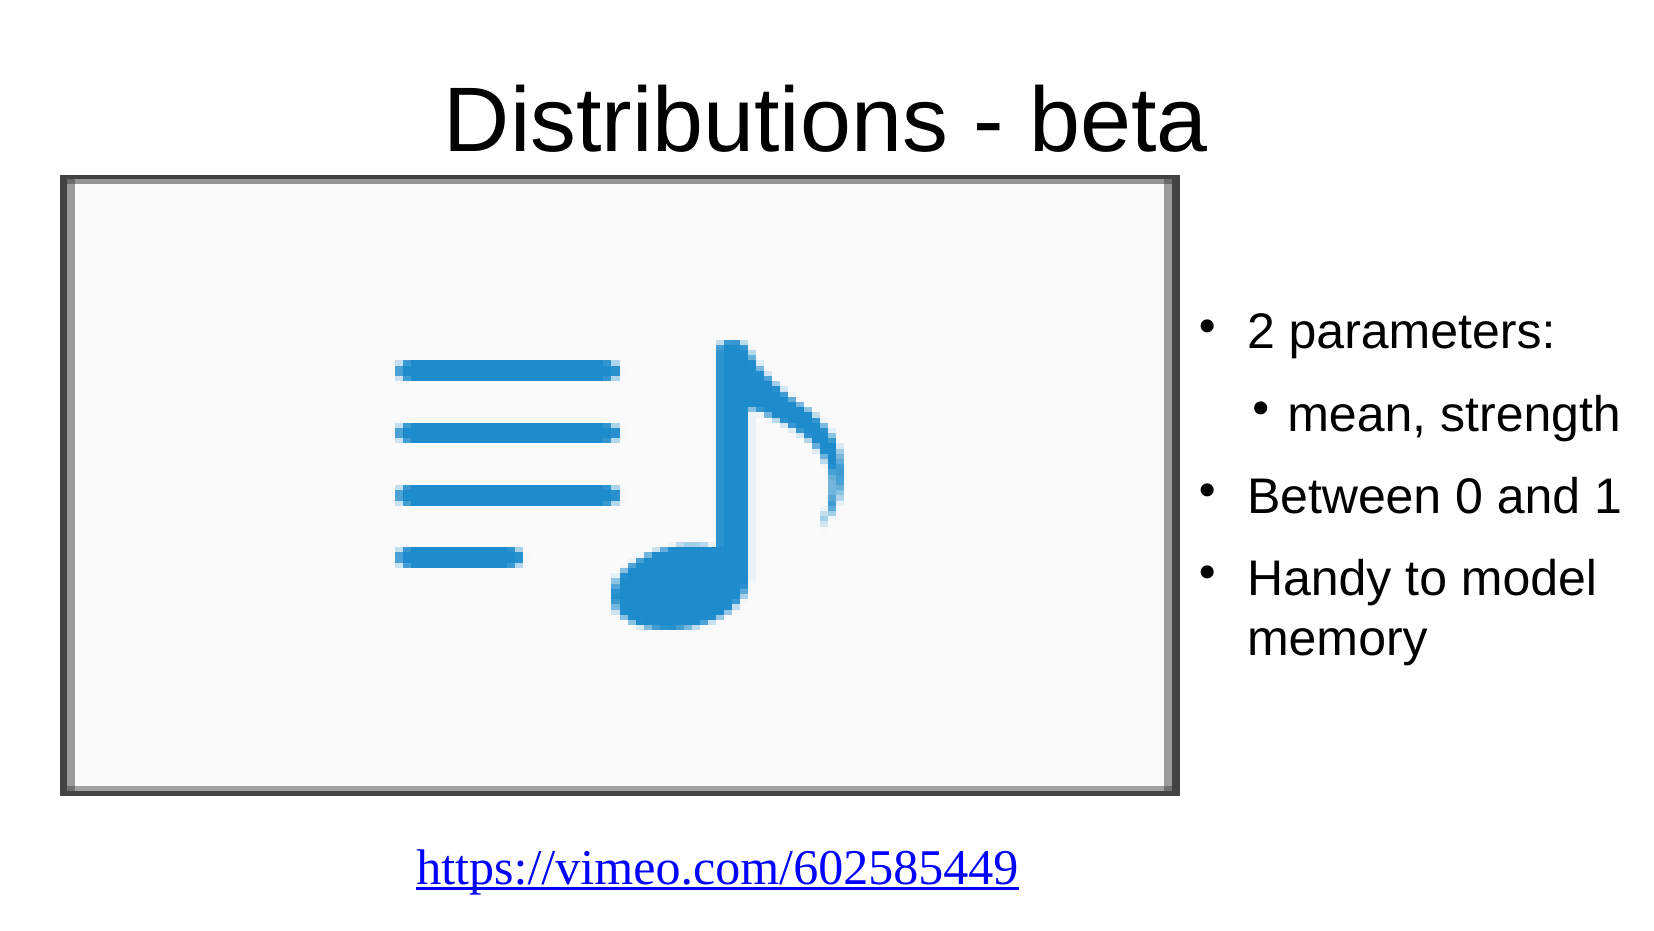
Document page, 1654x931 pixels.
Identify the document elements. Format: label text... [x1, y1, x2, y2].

text_box Distributions - beta [82, 37, 1571, 192]
text_box [59, 173, 1182, 798]
text_box https://vimeo.com/602585449 [401, 826, 1093, 902]
text_box 2 parameters: mean, strength Between 0 and 1 Handy to model memory [1181, 298, 1654, 814]
